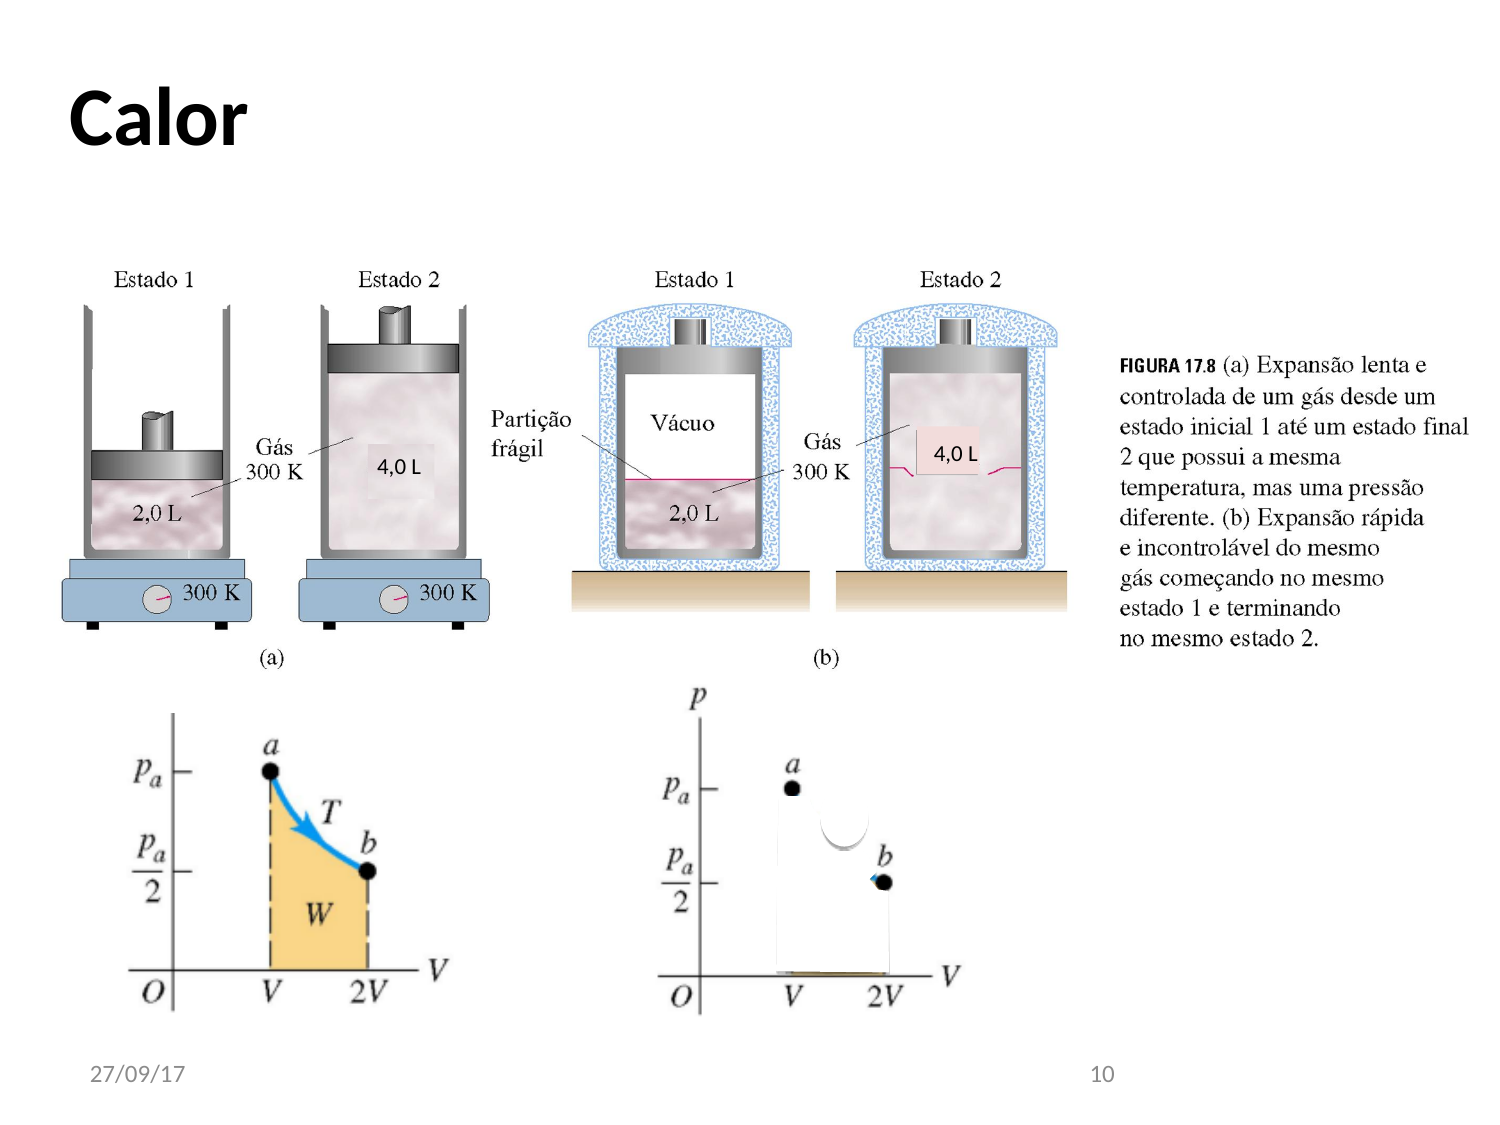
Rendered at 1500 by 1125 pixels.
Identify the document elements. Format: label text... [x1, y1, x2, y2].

text_box 27/09/17 [74, 1042, 425, 1103]
text_box <número> [1074, 1042, 1425, 1103]
picture [37, 199, 1500, 1037]
text_box 4,0 L [362, 444, 437, 487]
text_box Calor [54, 54, 264, 170]
text_box [916, 426, 980, 474]
text_box [776, 786, 889, 972]
text_box 4,0 L [919, 431, 993, 474]
